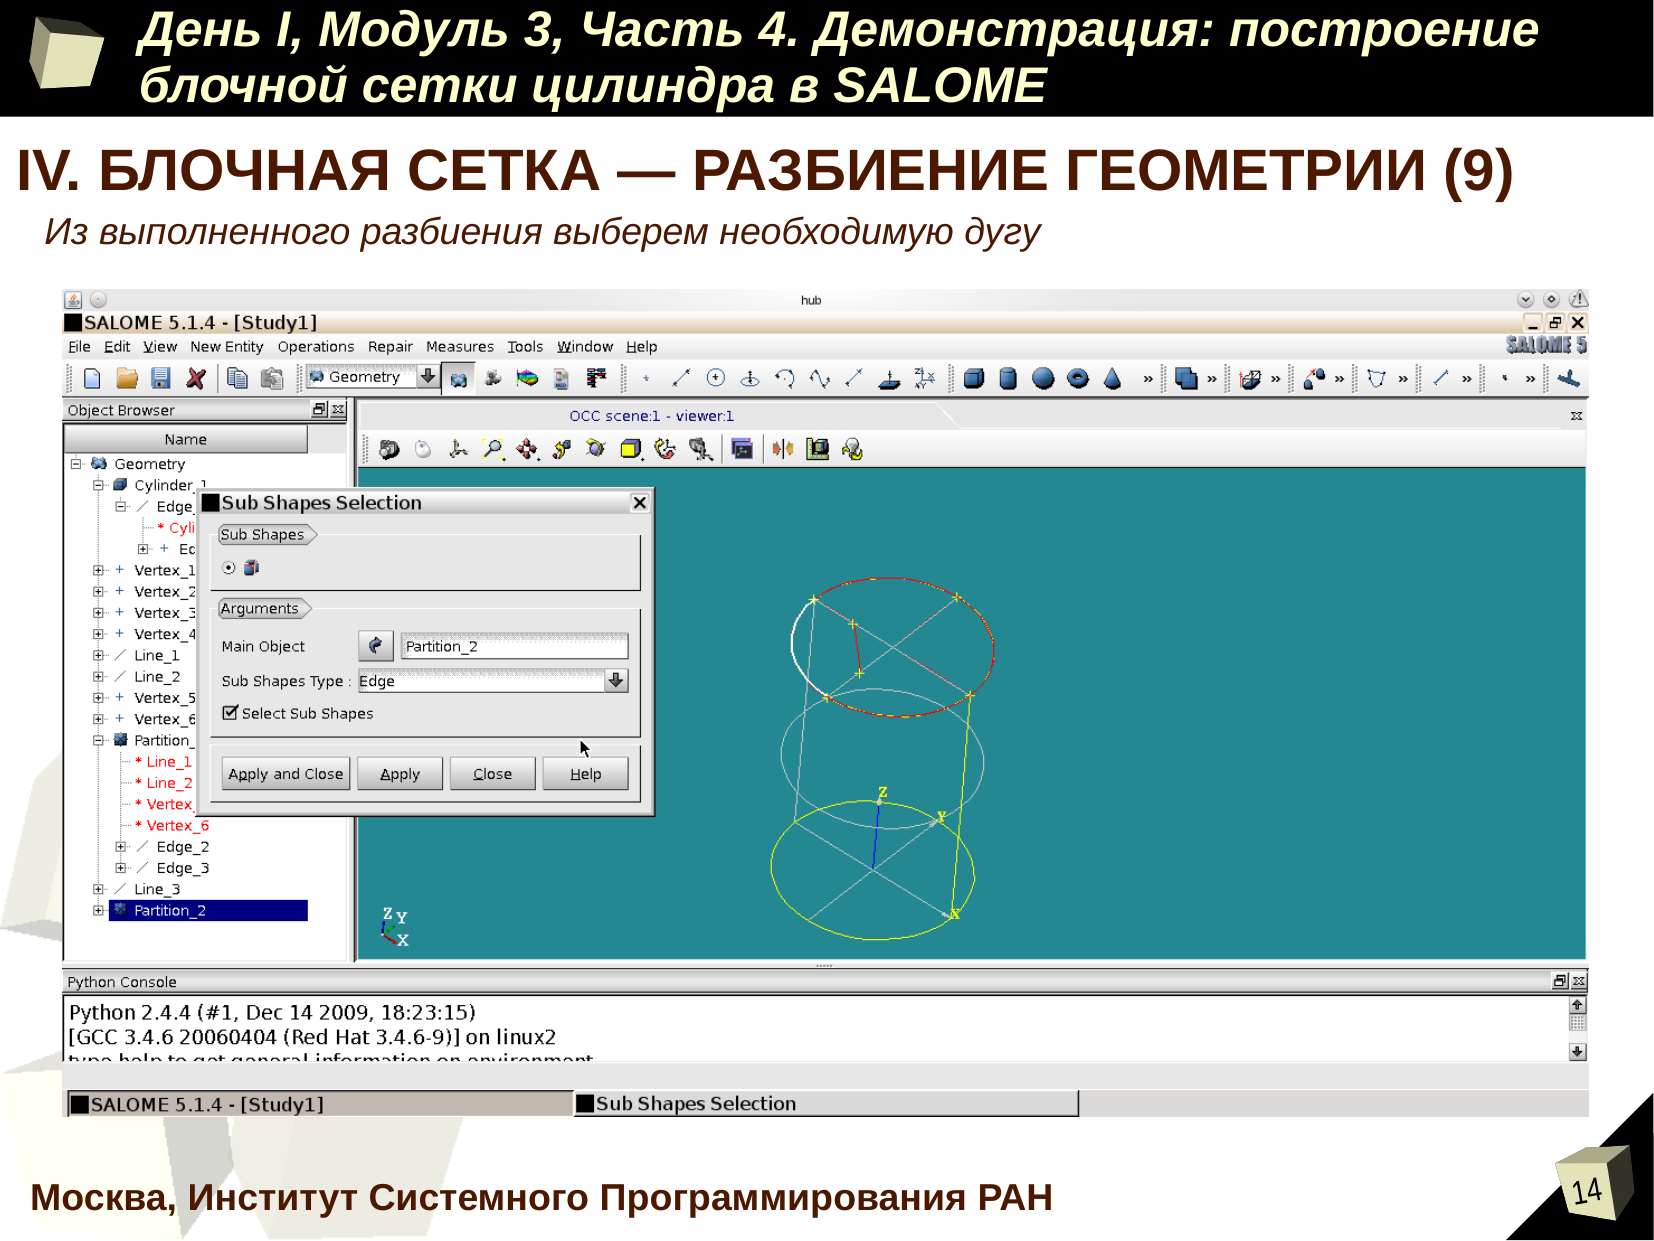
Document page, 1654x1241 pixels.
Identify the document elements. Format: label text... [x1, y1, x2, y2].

text_box Из выполненного разбиения выберем необходимую дугу [29, 203, 1625, 260]
text_box IV. БЛОЧНАЯ СЕТКА — РАЗБИЕНИЕ ГЕОМЕТРИИ (9) [1, 130, 1654, 211]
picture [464, 1193, 472, 1198]
picture [0, 289, 1589, 1241]
